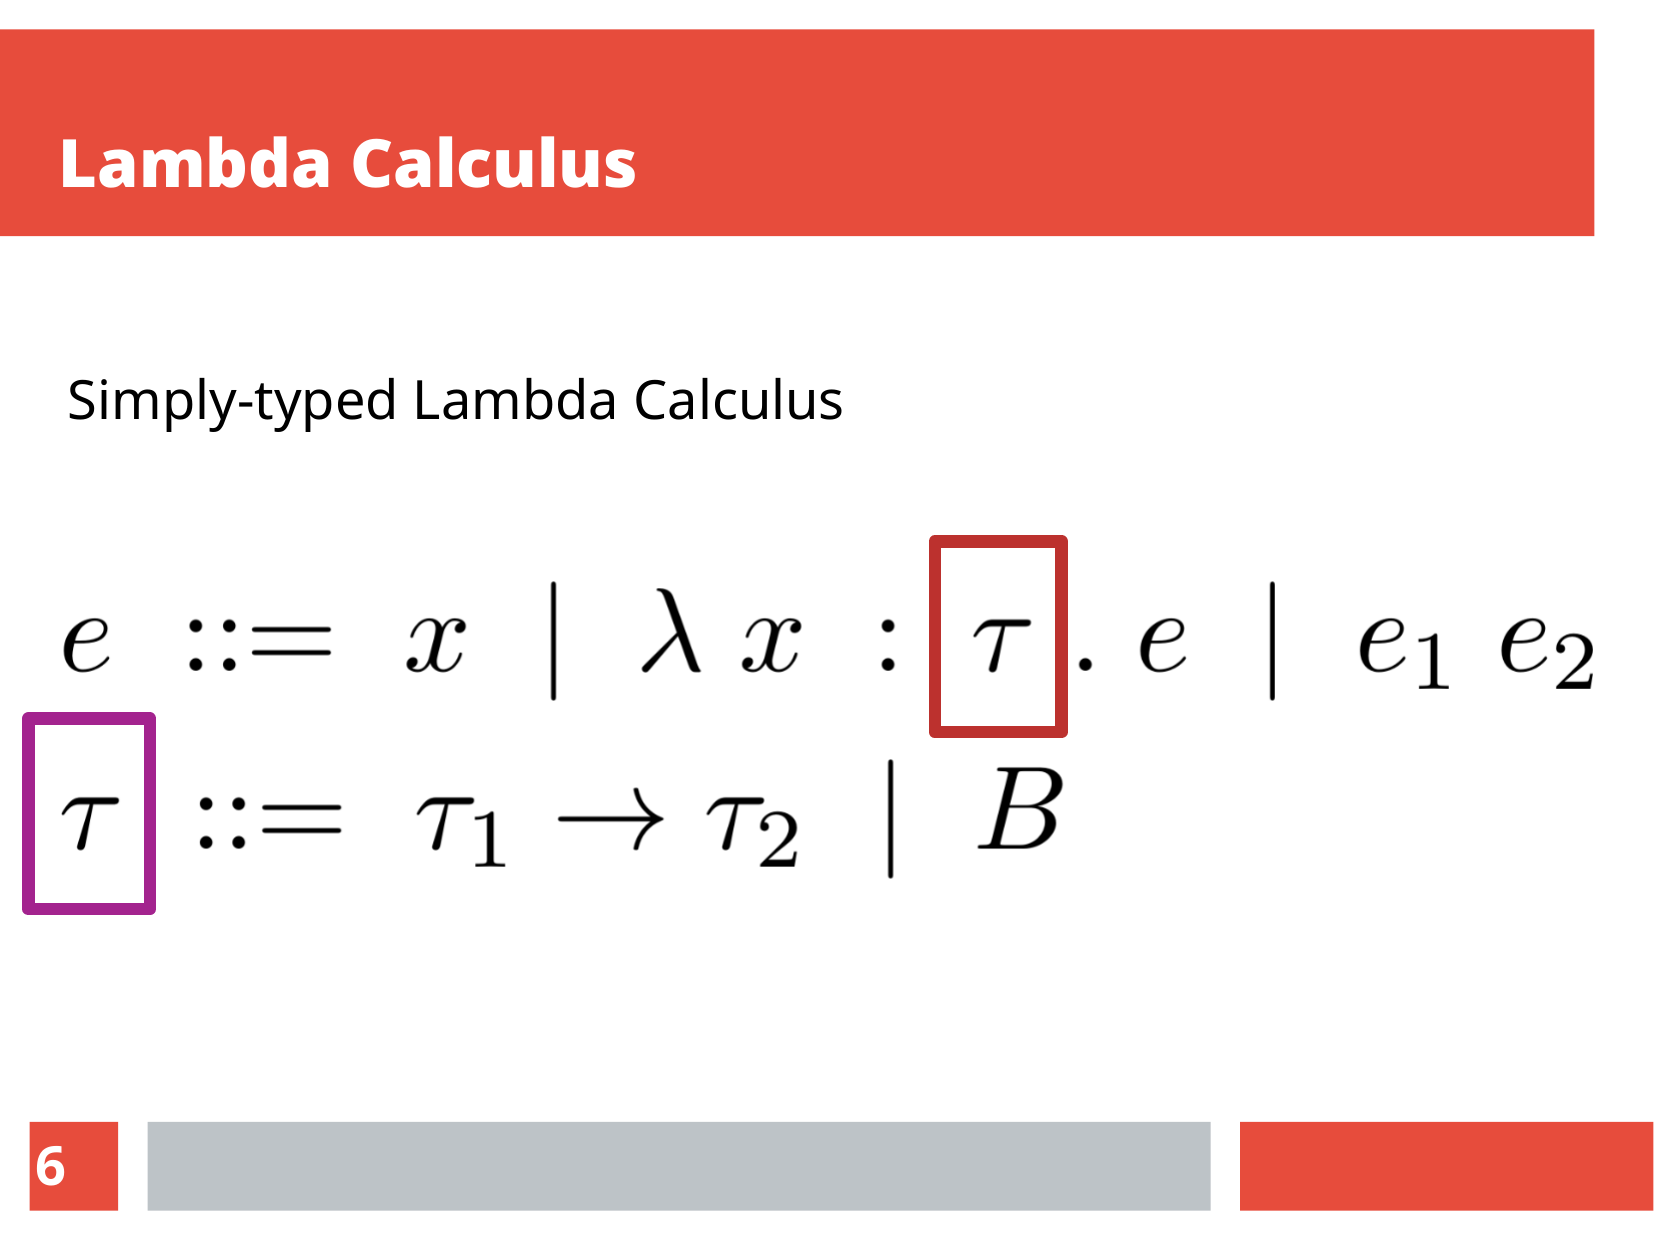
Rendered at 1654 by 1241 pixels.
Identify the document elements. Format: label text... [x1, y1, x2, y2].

picture [0, 522, 1654, 939]
title Lambda Calculus [59, 58, 1595, 207]
text_box Simply-typed Lambda Calculus [53, 354, 923, 433]
text_box 6 [20, 1119, 254, 1210]
